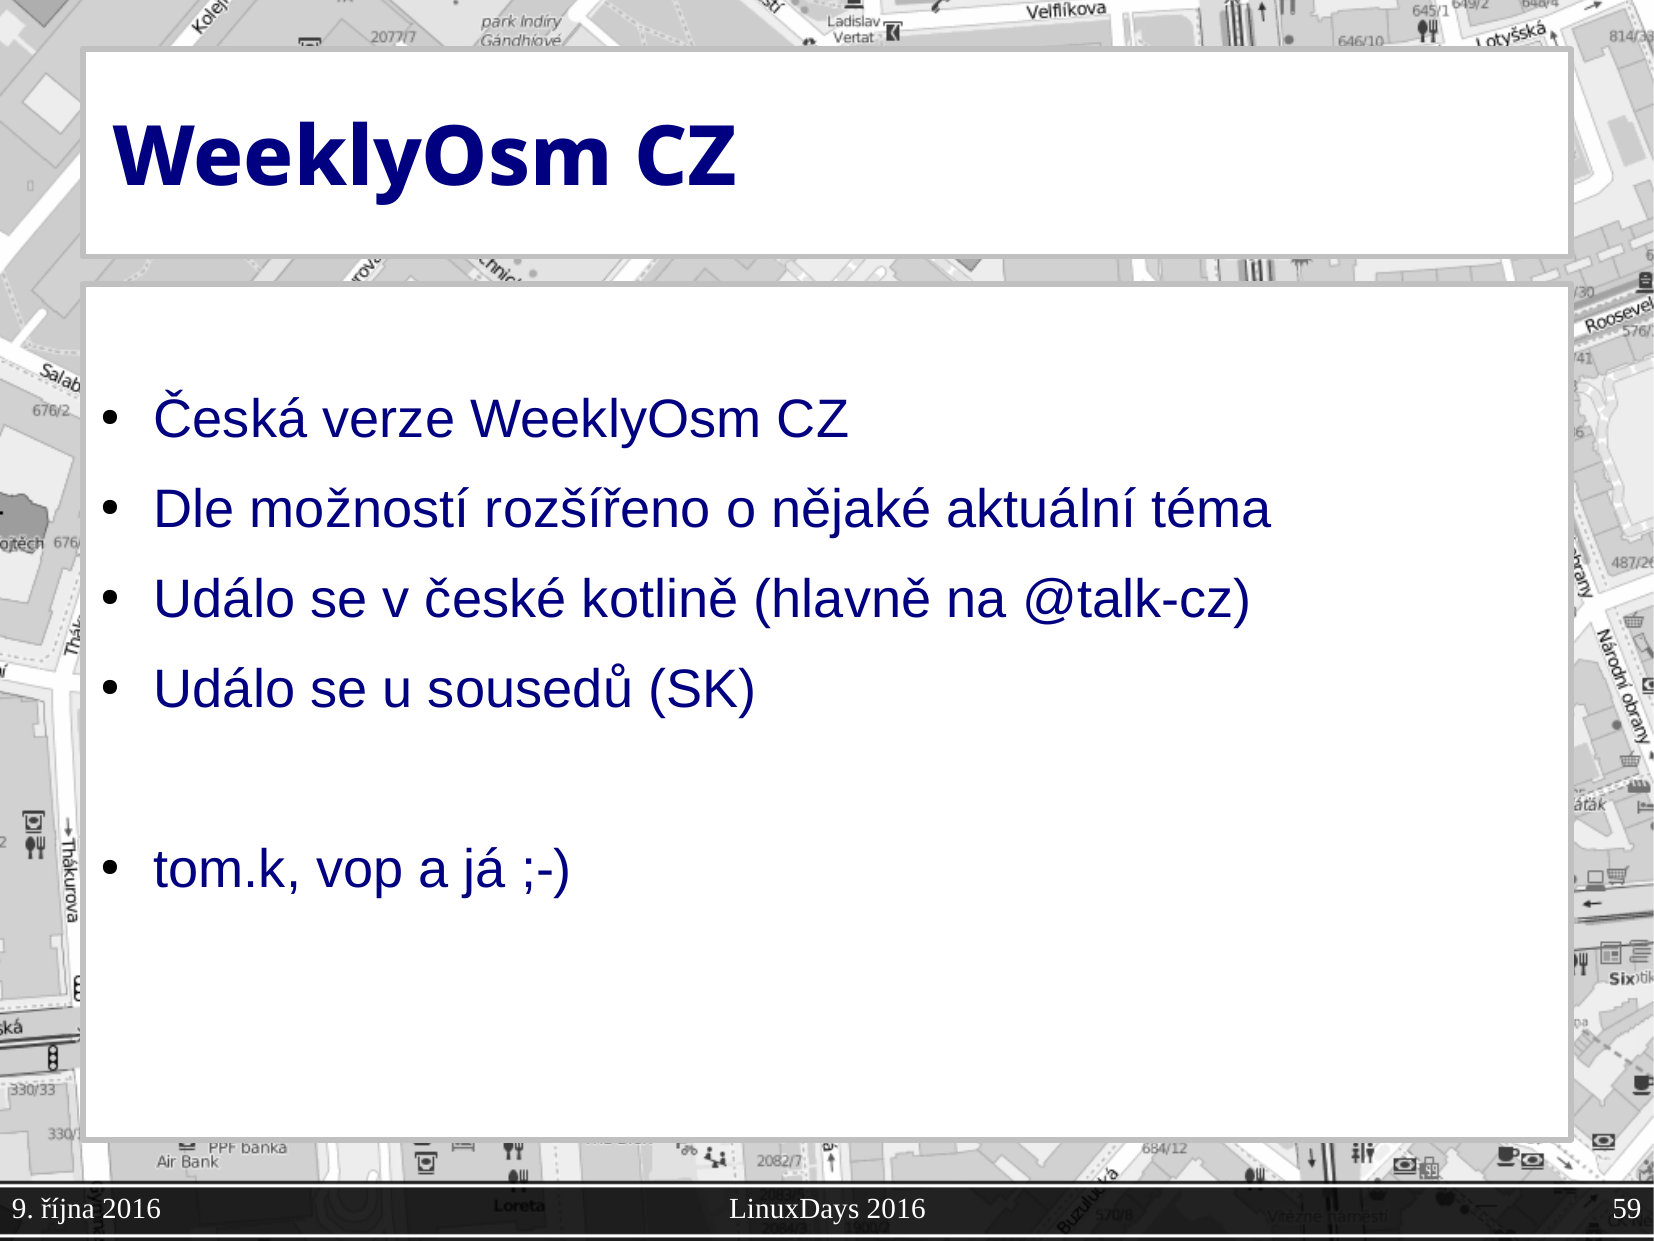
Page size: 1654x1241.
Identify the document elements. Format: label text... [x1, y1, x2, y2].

title WeeklyOsm CZ [82, 49, 1571, 257]
list Česká verze WeeklyOsm CZ Dle možností rozšířeno o nějaké aktuální téma Událo se v české kotlině (hlavně na @talk-cz) Událo se u sousedů (SK) tom.k, vop a já ;-) [82, 284, 1571, 1140]
picture [0, 0, 1654, 1241]
